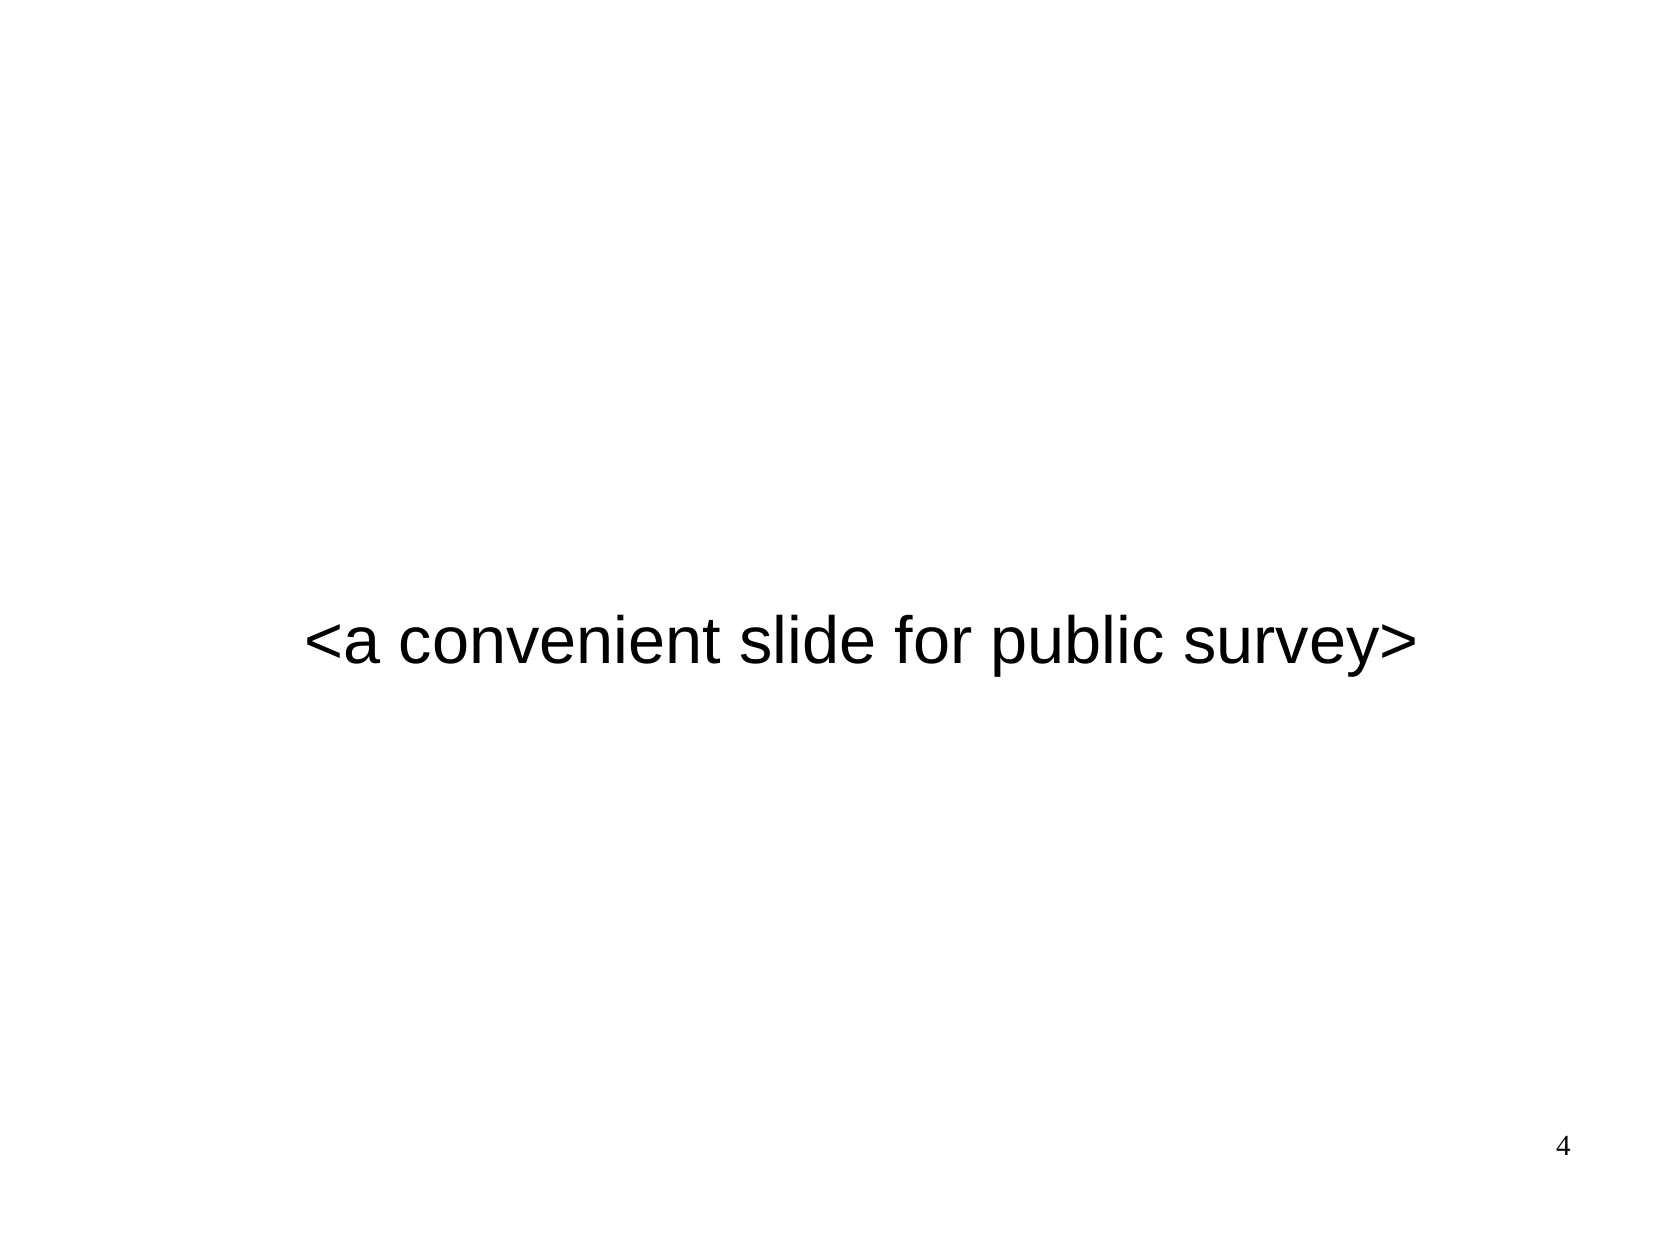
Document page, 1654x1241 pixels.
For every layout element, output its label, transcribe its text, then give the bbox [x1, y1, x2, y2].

list <a convenient slide for public survey> [82, 290, 1571, 1010]
